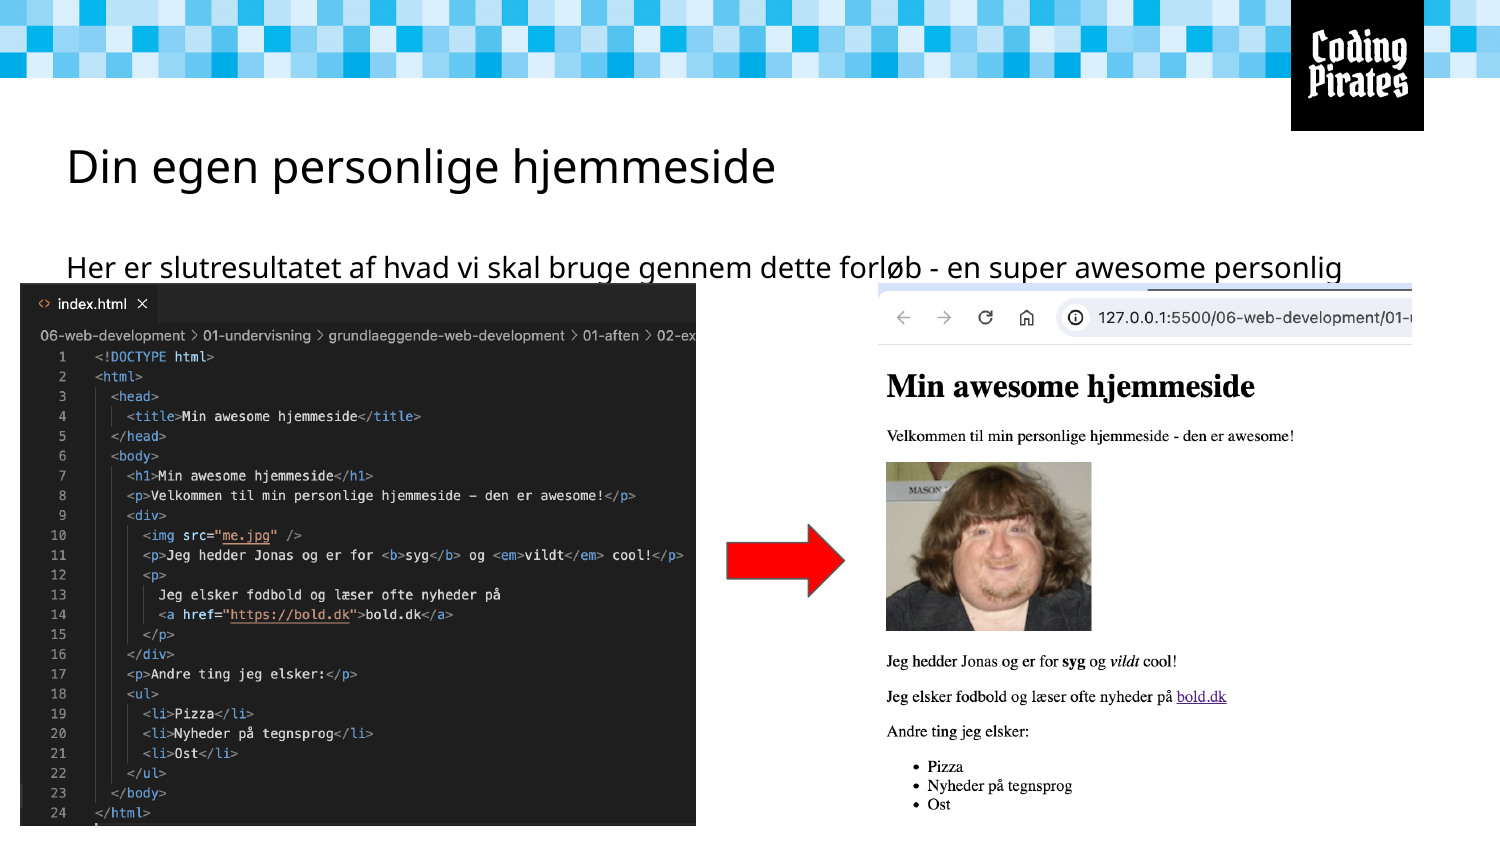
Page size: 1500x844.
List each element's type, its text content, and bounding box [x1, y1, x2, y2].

picture [878, 283, 1412, 819]
picture [1291, 0, 1424, 131]
title Din egen personlige hjemmeside [51, 123, 1223, 216]
text_box [727, 524, 845, 597]
picture [20, 283, 696, 826]
list Her er slutresultatet af hvad vi skal bruge gennem dette forløb - en super awesome personlig hjemmeside: [51, 216, 1449, 311]
picture [0, 0, 1056, 78]
